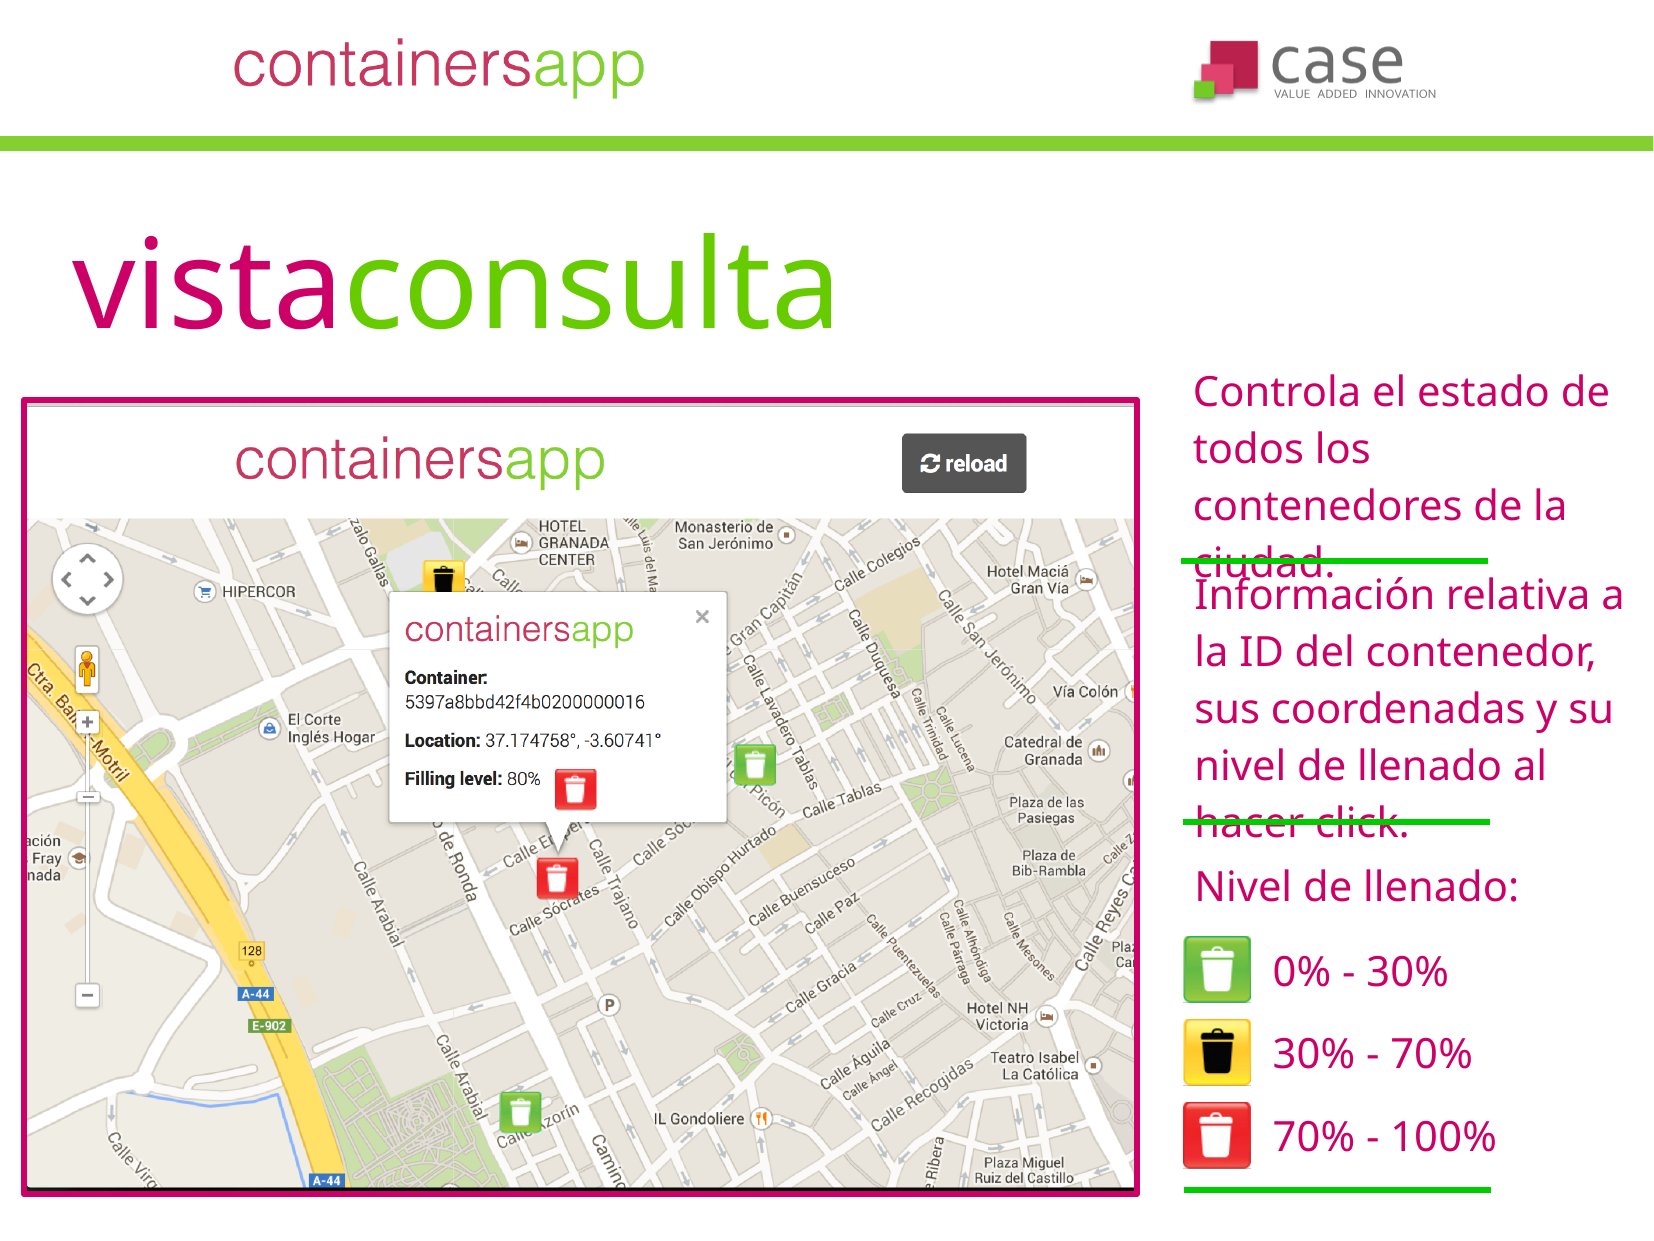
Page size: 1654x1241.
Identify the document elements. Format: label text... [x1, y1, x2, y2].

title Nivel de llenado: [1194, 822, 1632, 947]
picture [26, 402, 1134, 1192]
title 70% - 100% [1272, 1106, 1560, 1165]
title Controla el estado de todos los contenedores de la ciudad. [1192, 396, 1630, 555]
title vistaconsulta - [72, 207, 1561, 507]
picture [1183, 1019, 1251, 1087]
picture [0, 5, 1654, 151]
picture [1183, 1102, 1251, 1170]
title 30% - 70% [1272, 1023, 1560, 1082]
title 0% - 30% [1272, 947, 1560, 1000]
title Información relativa a la ID del contenedor, sus coordenadas y su nivel de llenado al hacer click. [1194, 602, 1632, 813]
picture [1183, 936, 1251, 1004]
